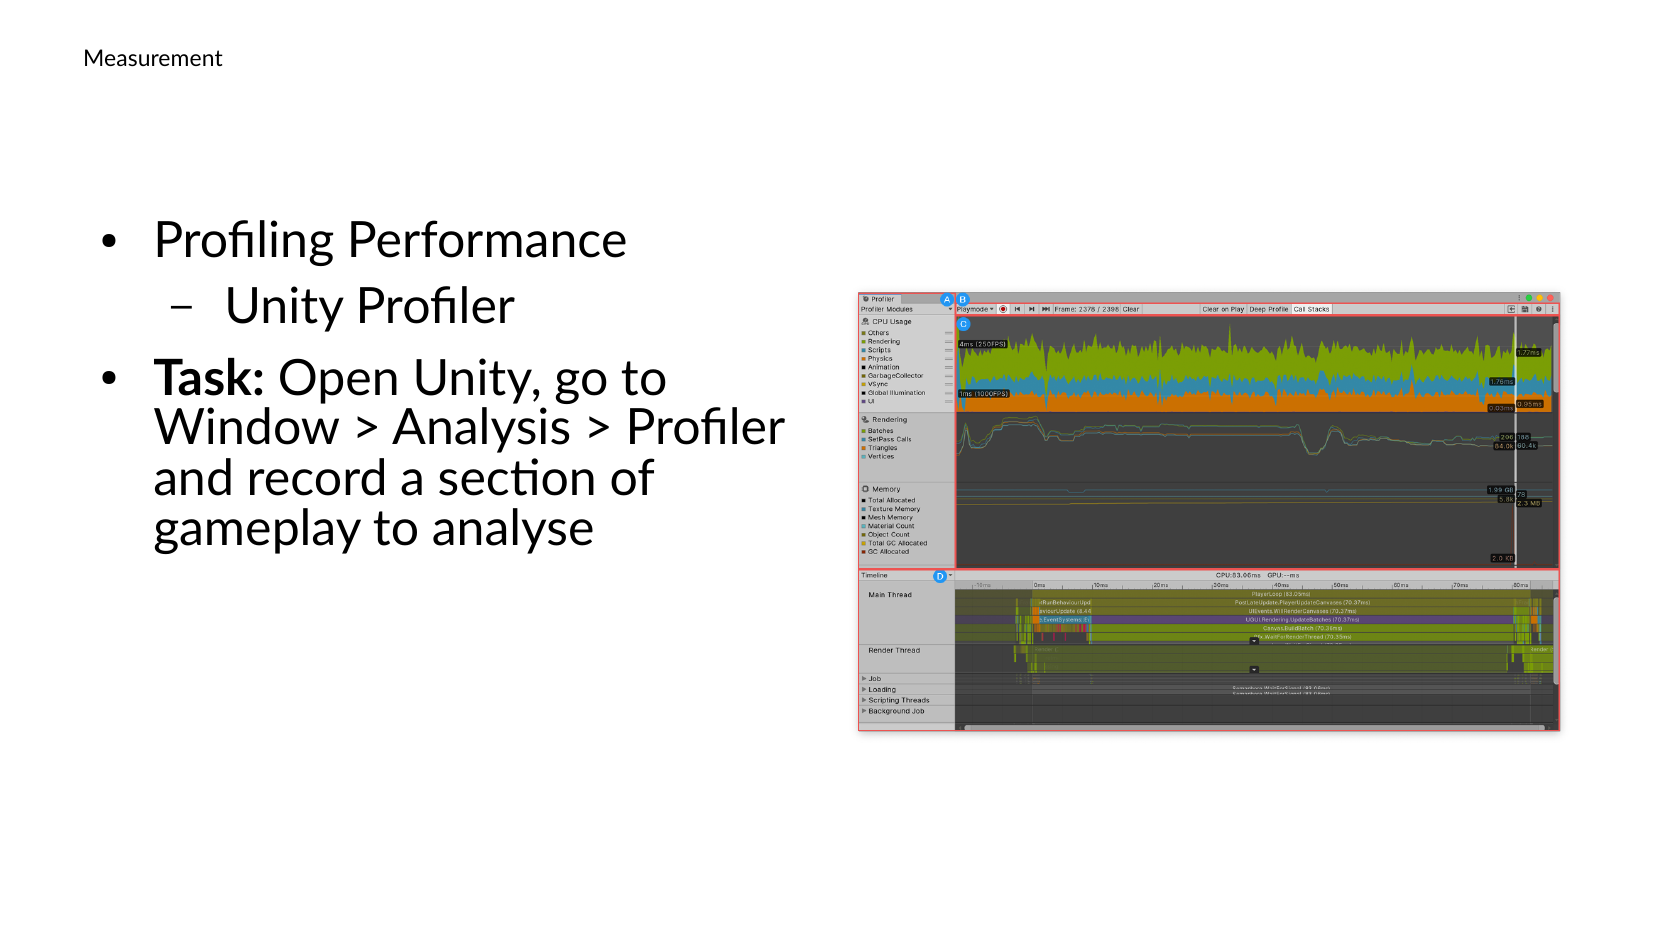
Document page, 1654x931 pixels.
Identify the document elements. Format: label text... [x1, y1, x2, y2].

picture [845, 216, 1572, 839]
list Profiling Performance Unity Profiler Task: Open Unity, go to Window > Analysis > Profiler and record a section of gameplay to analyse [82, 217, 809, 839]
title Measurement [83, 0, 1571, 119]
